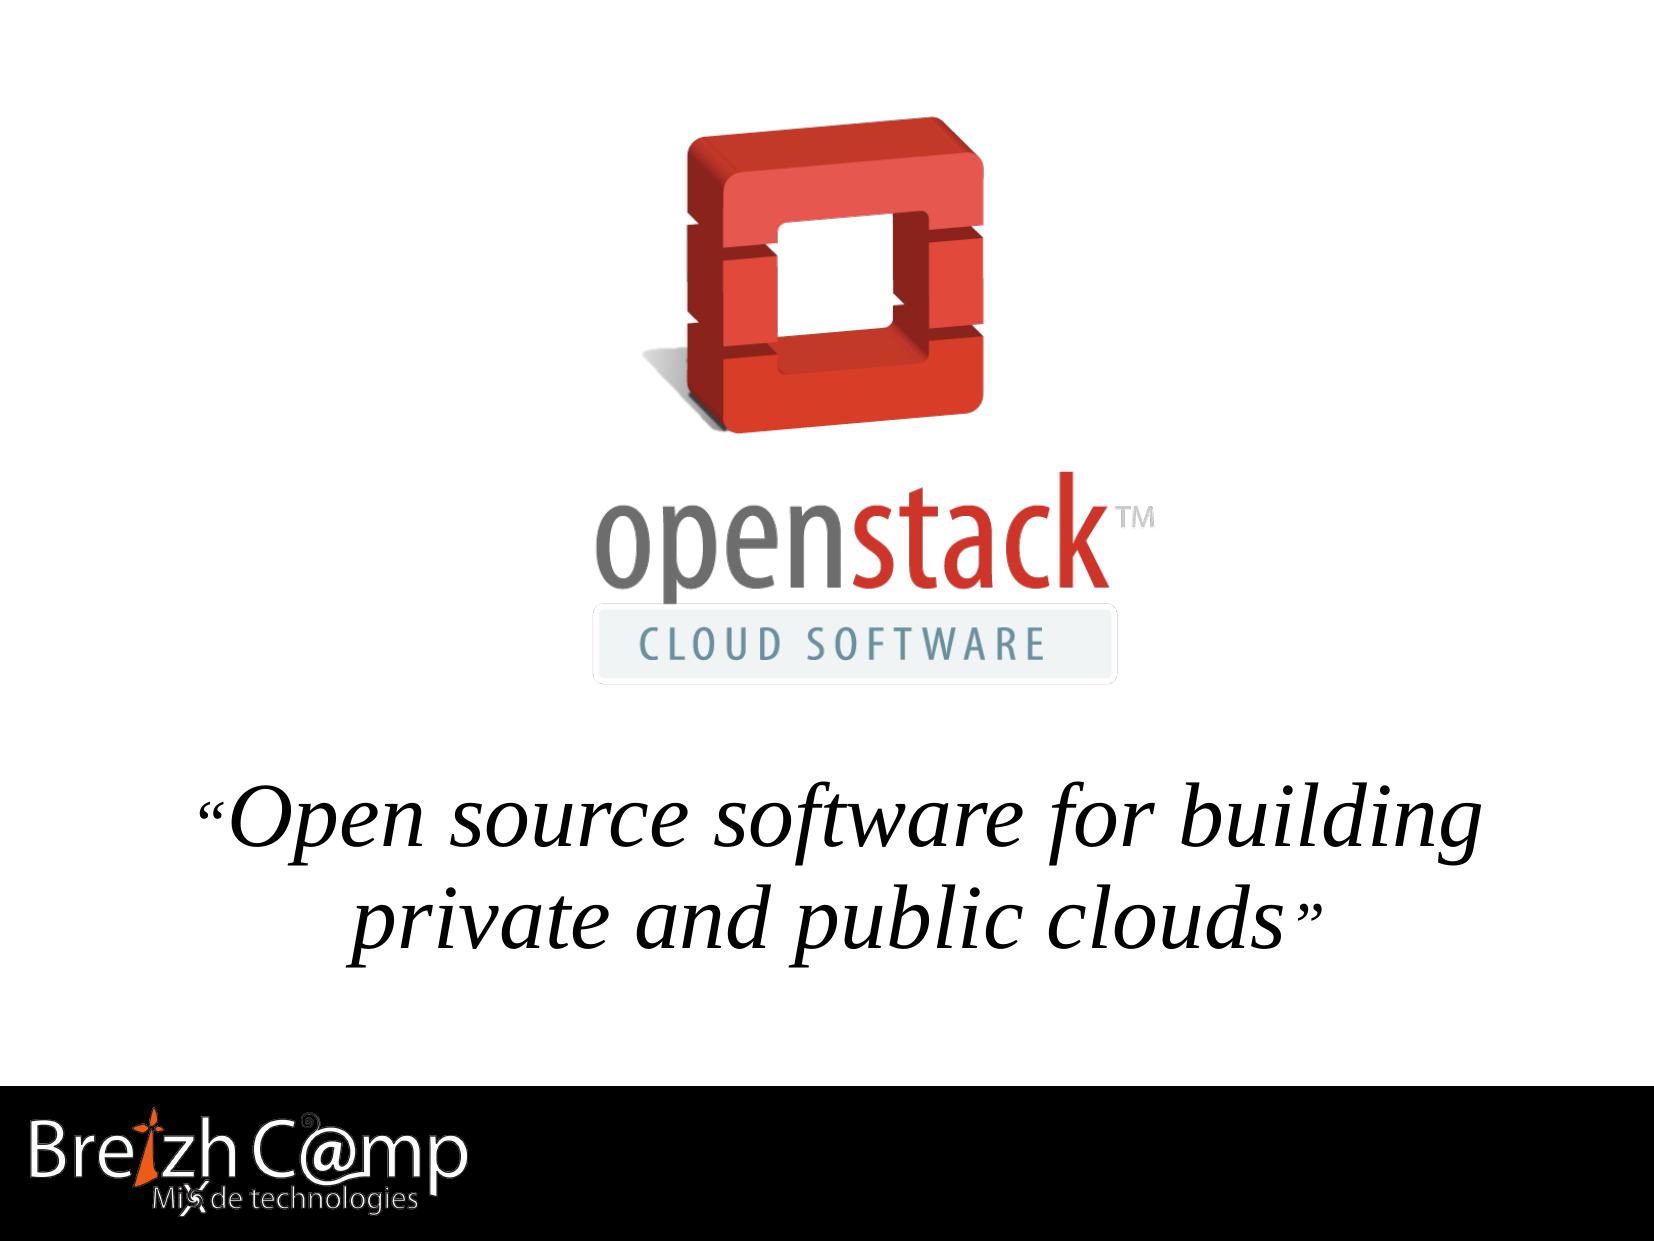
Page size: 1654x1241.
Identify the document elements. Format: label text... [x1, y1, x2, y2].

text_box [465, 94, 1282, 707]
picture [30, 1107, 468, 1217]
text_box “Open source software for building private and public clouds” [82, 764, 1595, 969]
